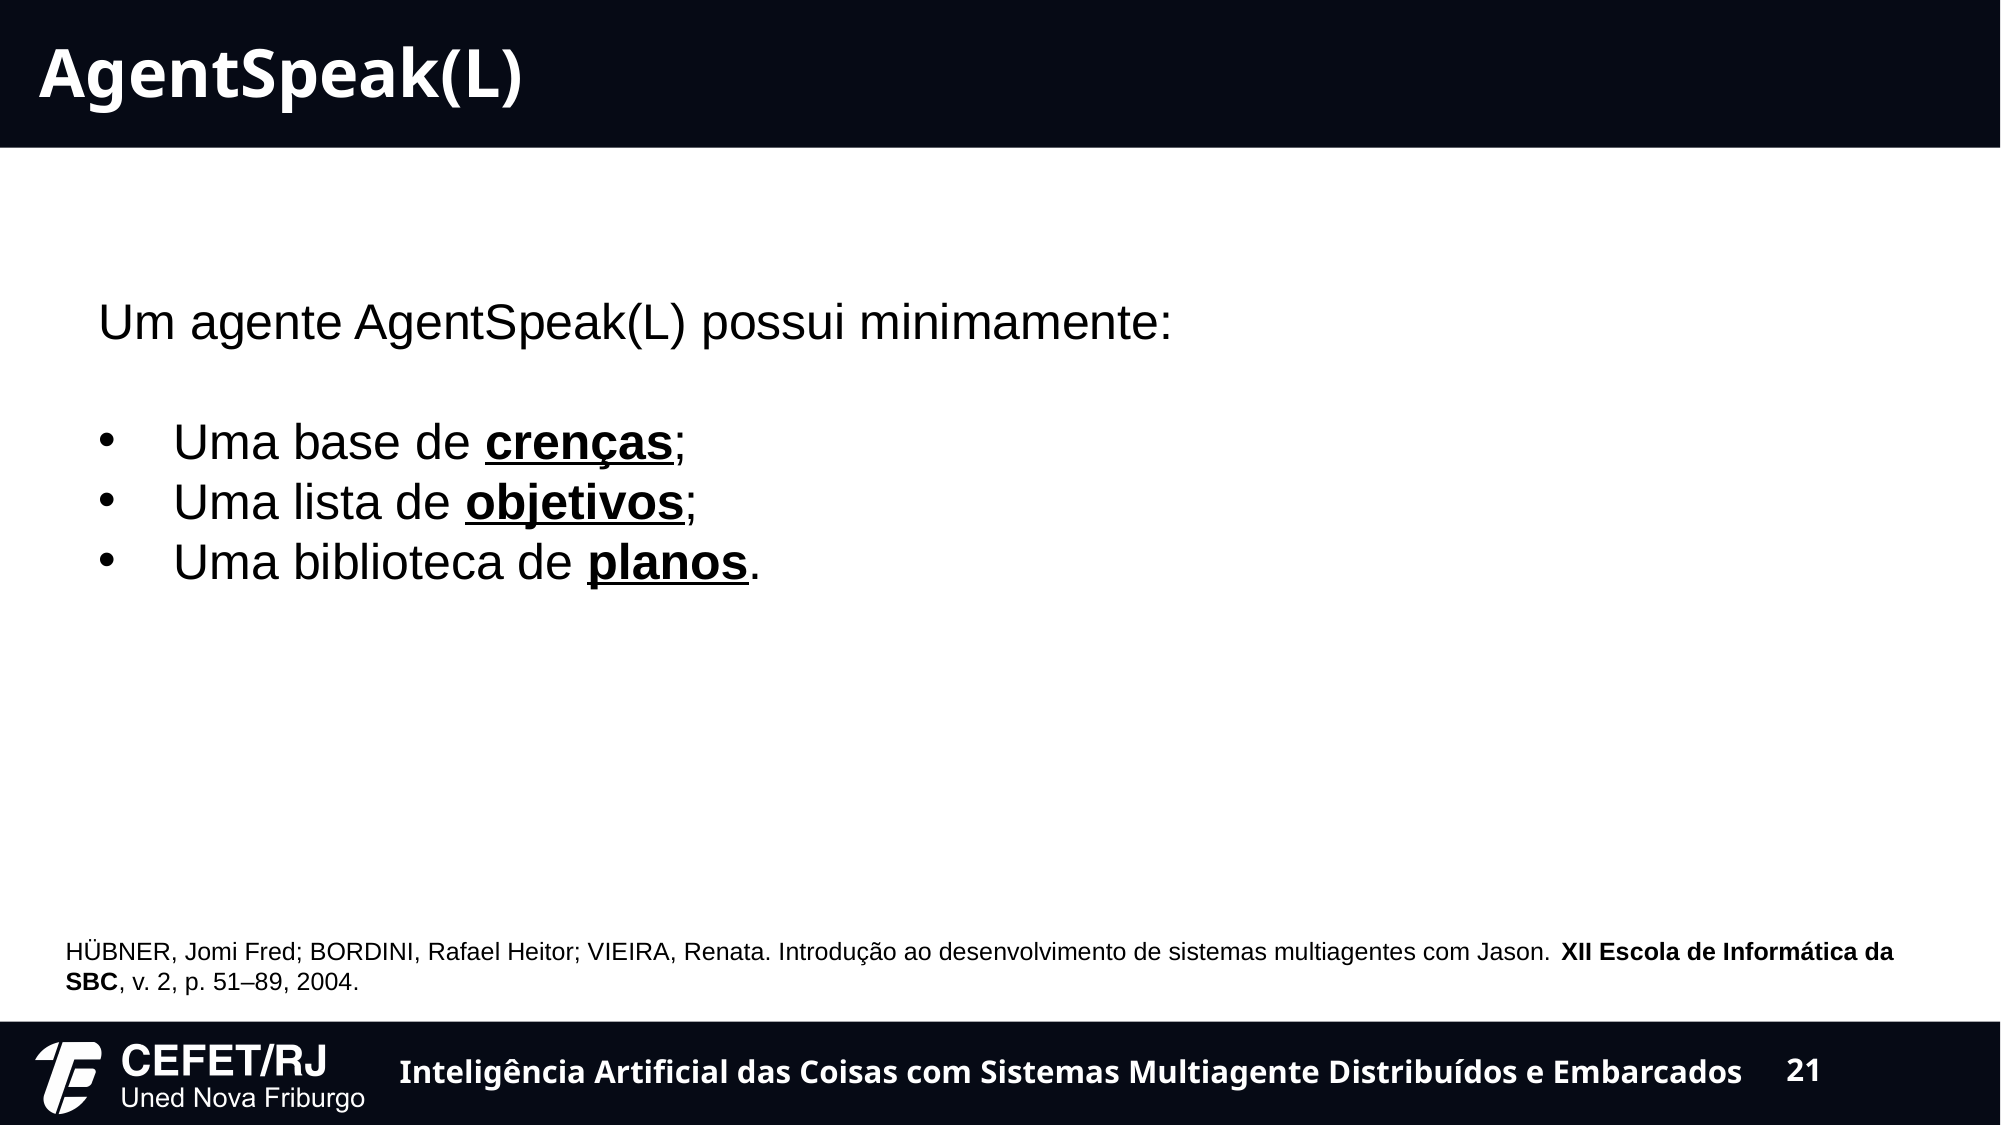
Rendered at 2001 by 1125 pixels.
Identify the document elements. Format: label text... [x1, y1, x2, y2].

text_box AgentSpeak(L) [25, 23, 1999, 119]
text_box HÜBNER, Jomi Fred; BORDINI, Rafael Heitor; VIEIRA, Renata. Introdução ao desenvolvimento de sistemas multiagentes com Jason. XII Escola de Informática da SBC, v. 2, p. 51–89, 2004. [50, 928, 1939, 1003]
picture [0, 1001, 398, 1125]
text_box Um agente AgentSpeak(L) possui minimamente: Uma base de crenças; Uma lista de objetivos; Uma biblioteca de planos. [83, 282, 1861, 597]
